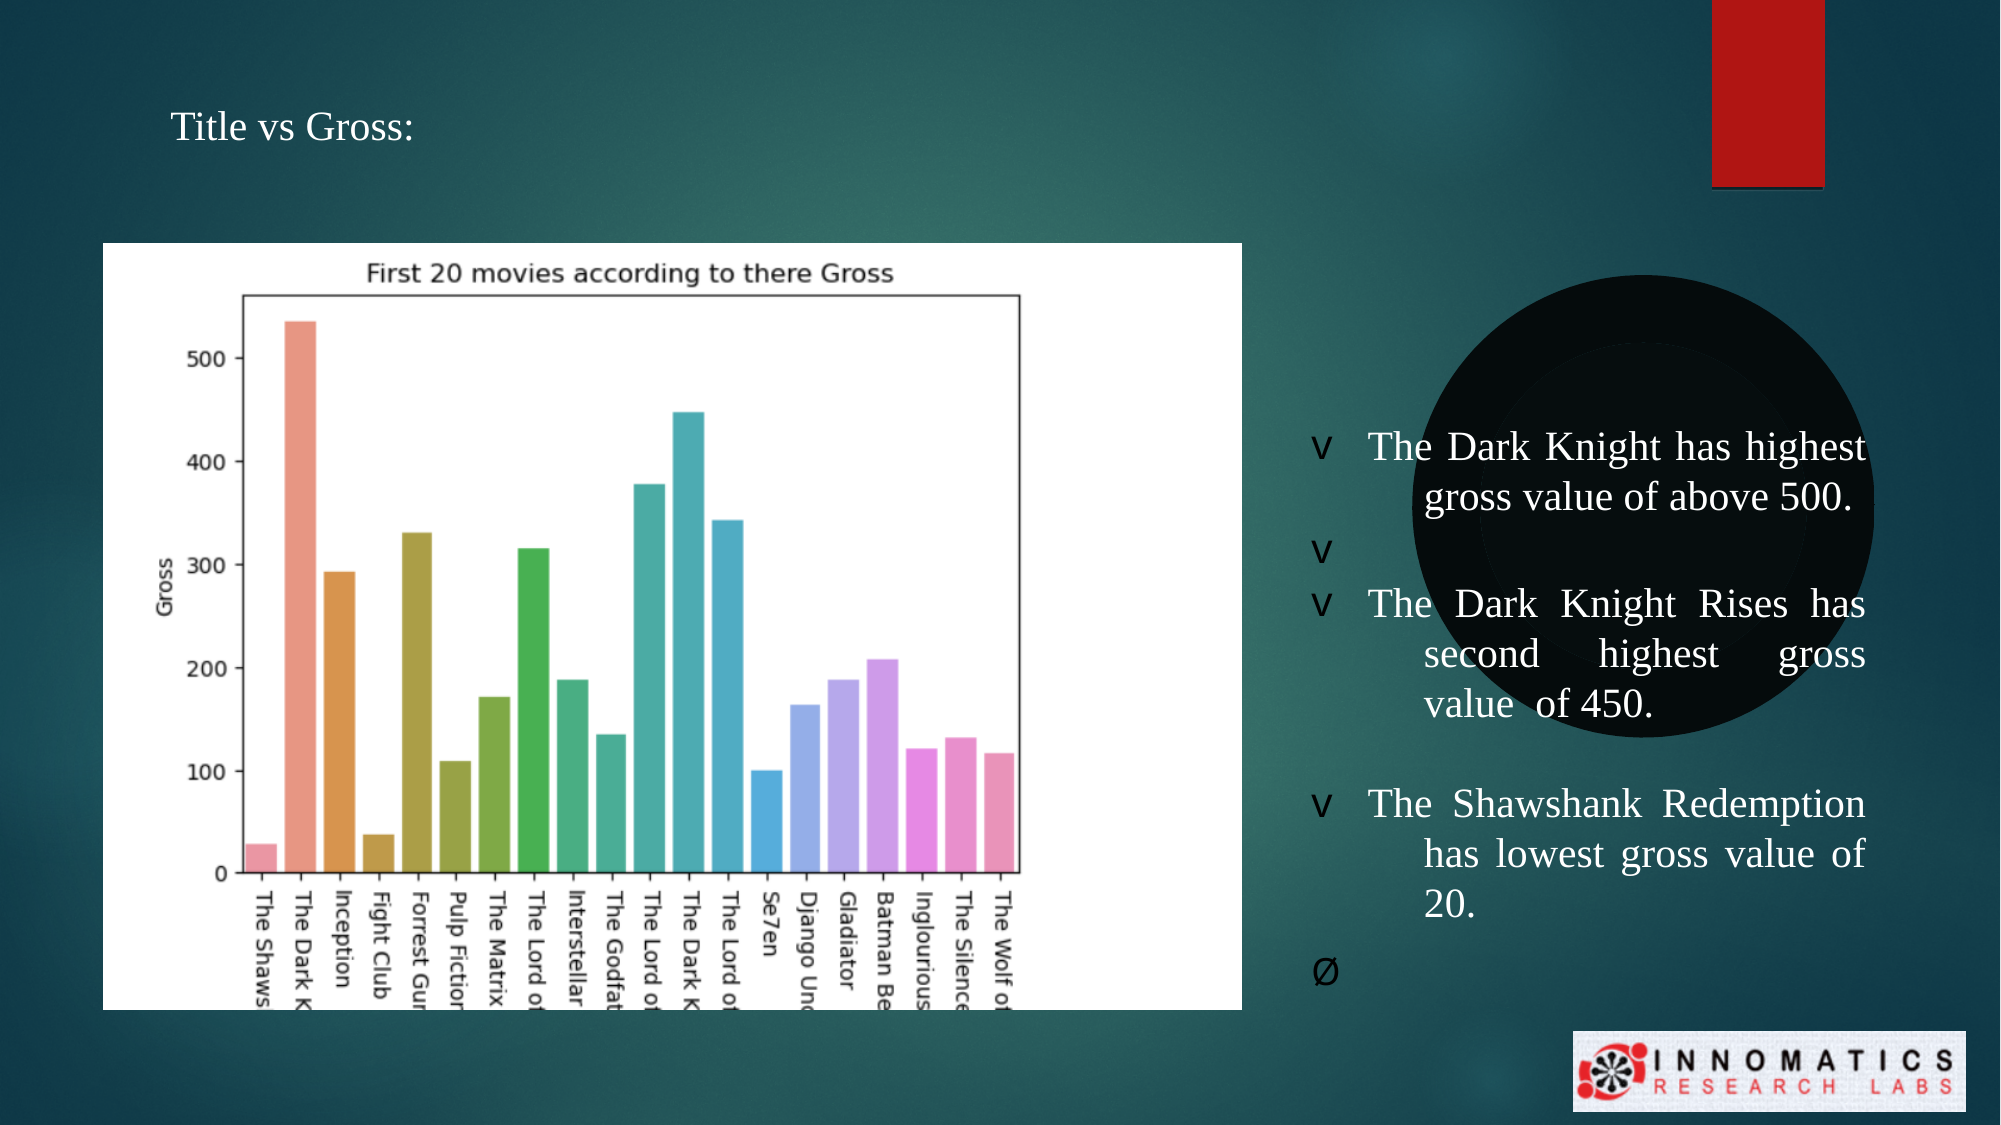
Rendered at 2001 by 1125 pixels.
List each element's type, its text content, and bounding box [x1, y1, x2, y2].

picture [1573, 1031, 1966, 1112]
text_box Title vs Gross: [138, 66, 1131, 163]
picture [103, 243, 1242, 1010]
text_box The Dark Knight has highest gross value of above 500. The Dark Knight Rises has second highest gross value of 450. The Shawshank Redemption has lowest gross value of 20. [1296, 411, 1882, 941]
